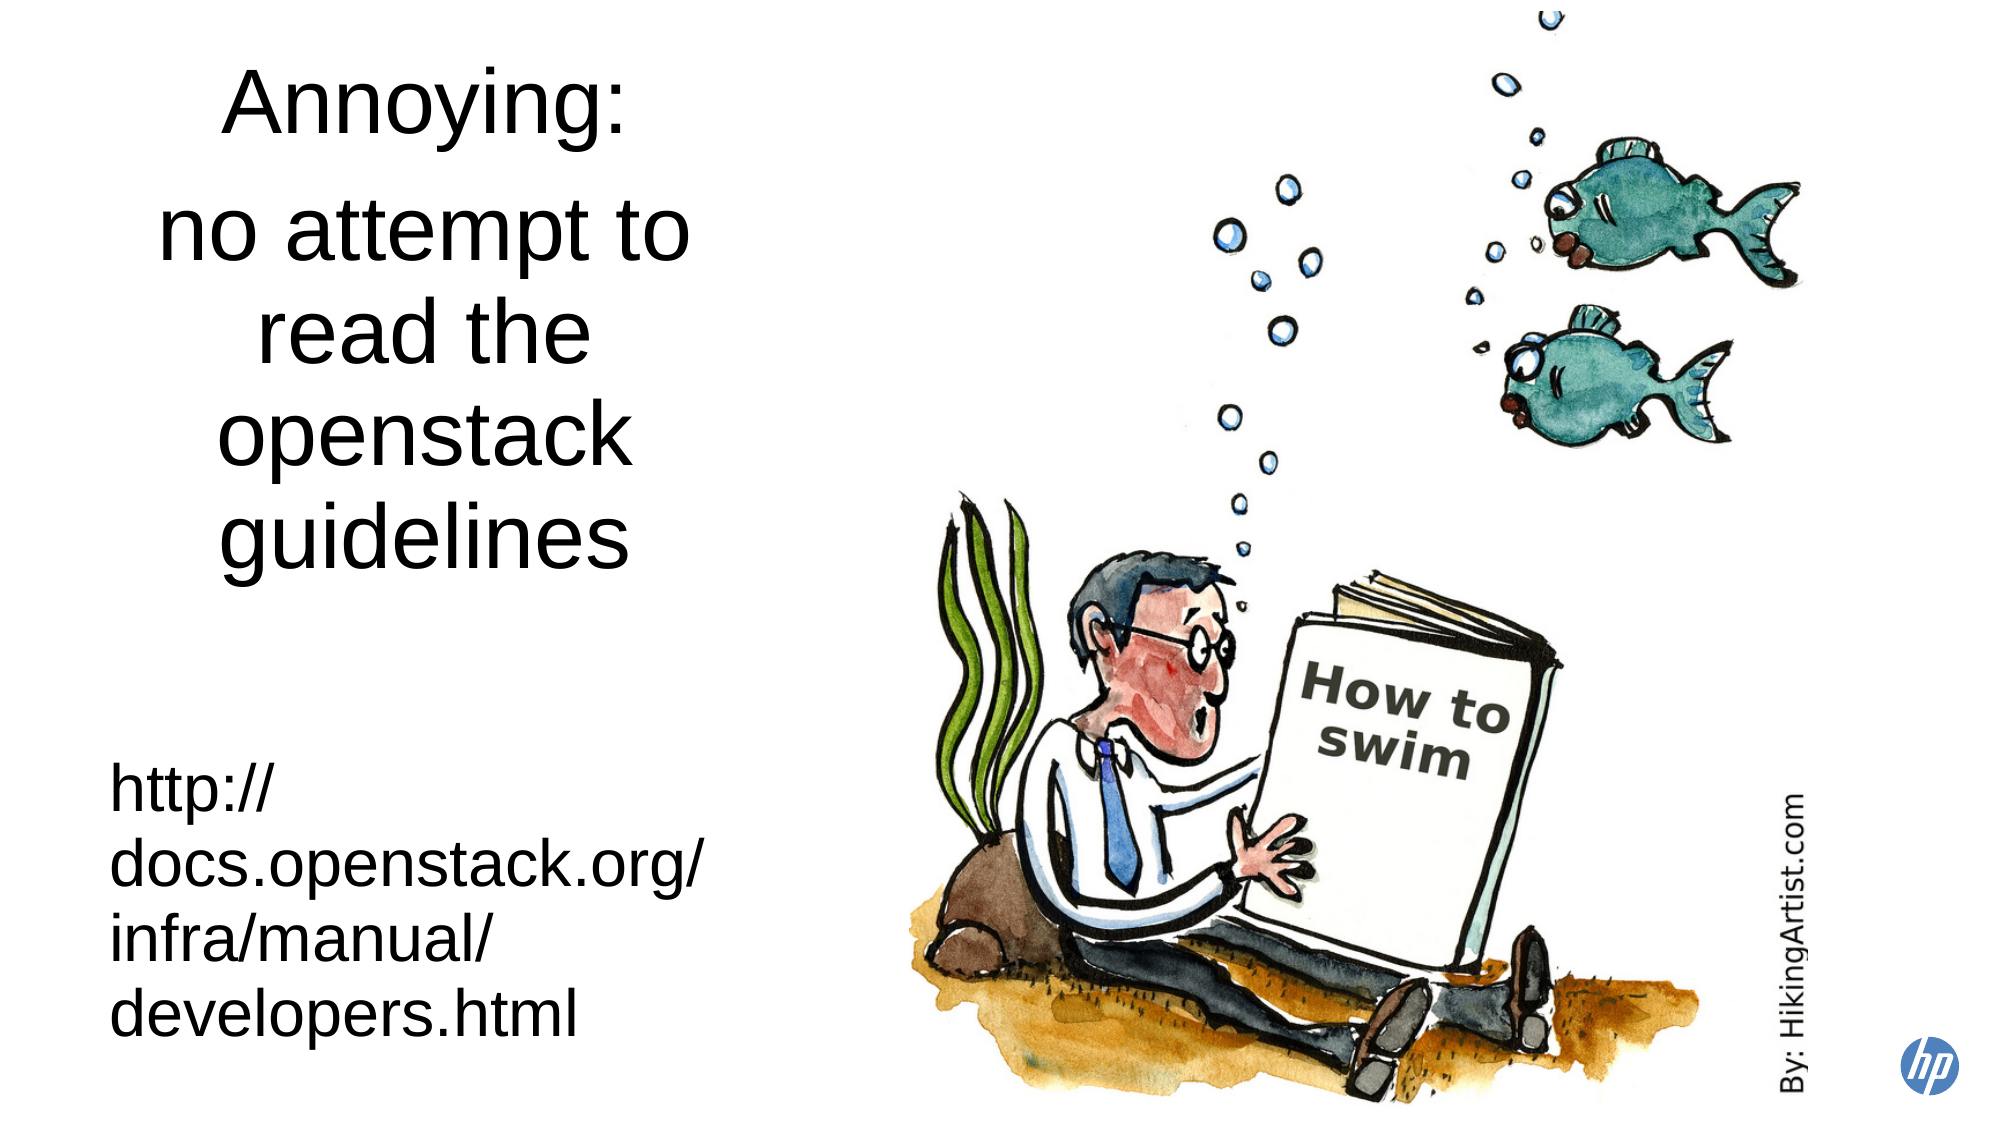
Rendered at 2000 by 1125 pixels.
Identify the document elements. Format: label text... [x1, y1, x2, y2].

picture [909, 11, 1808, 1111]
text_box http://docs.openstack.org/infra/manual/developers.html [94, 744, 780, 984]
text_box Annoying: no attempt to read the openstack guidelines [94, 43, 756, 697]
